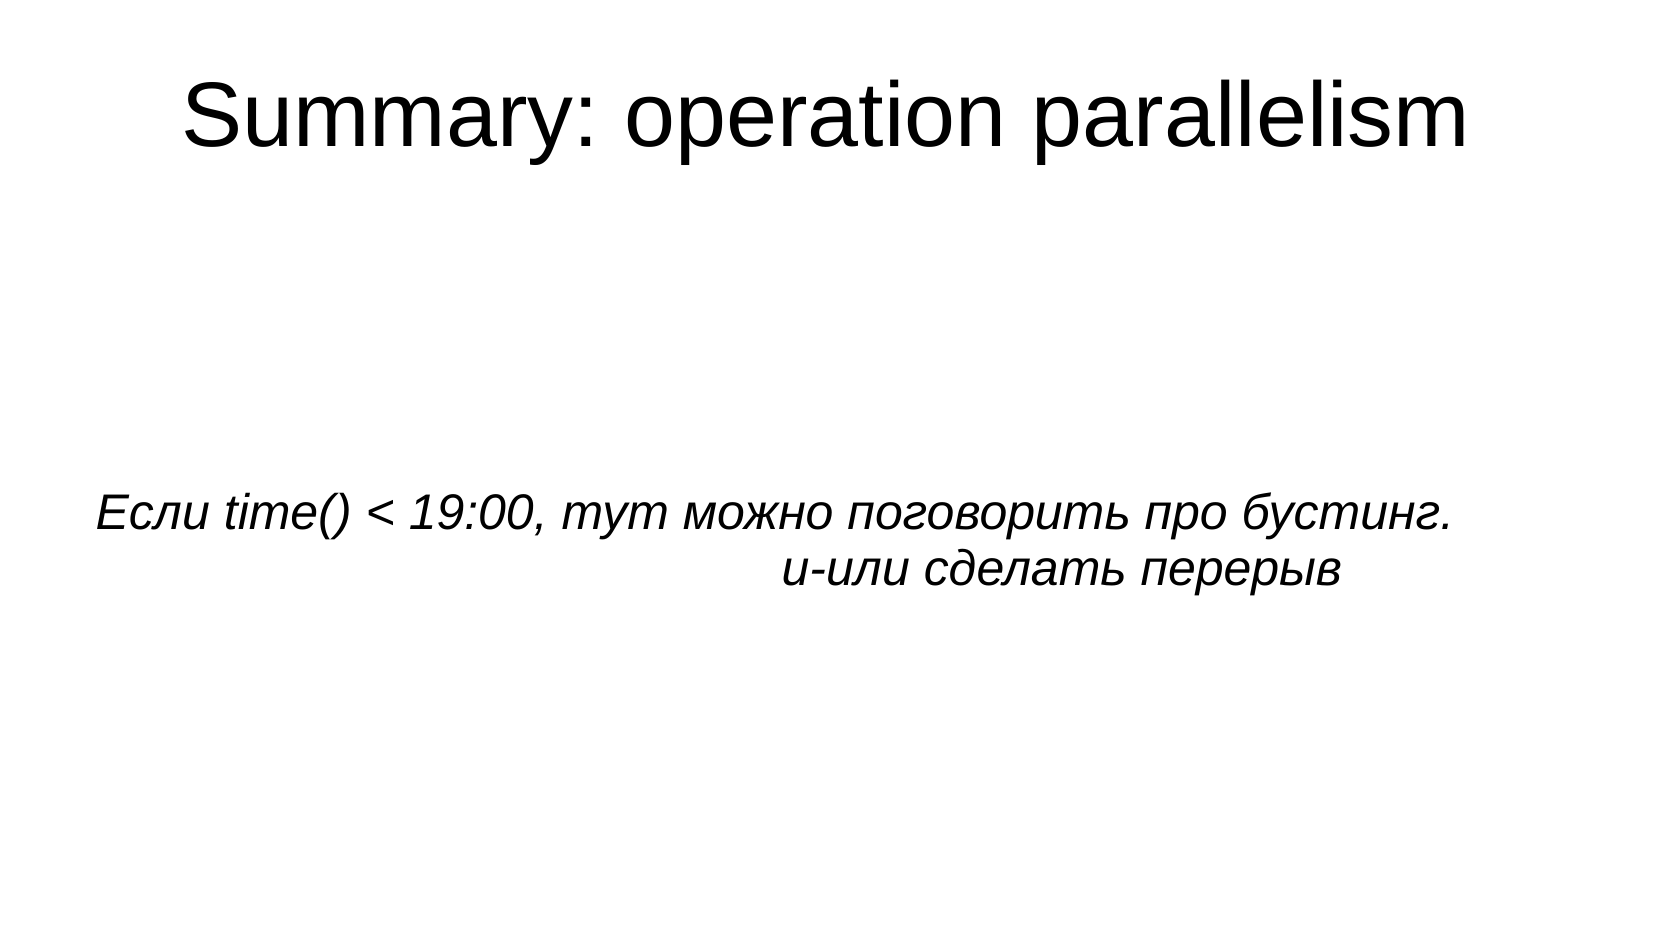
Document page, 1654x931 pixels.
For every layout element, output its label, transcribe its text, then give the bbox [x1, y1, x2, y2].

text_box Если time() < 19:00, тут можно поговорить про бустинг. и-или сделать перерыв [80, 476, 1574, 604]
title Summary: operation parallelism [82, 37, 1571, 193]
